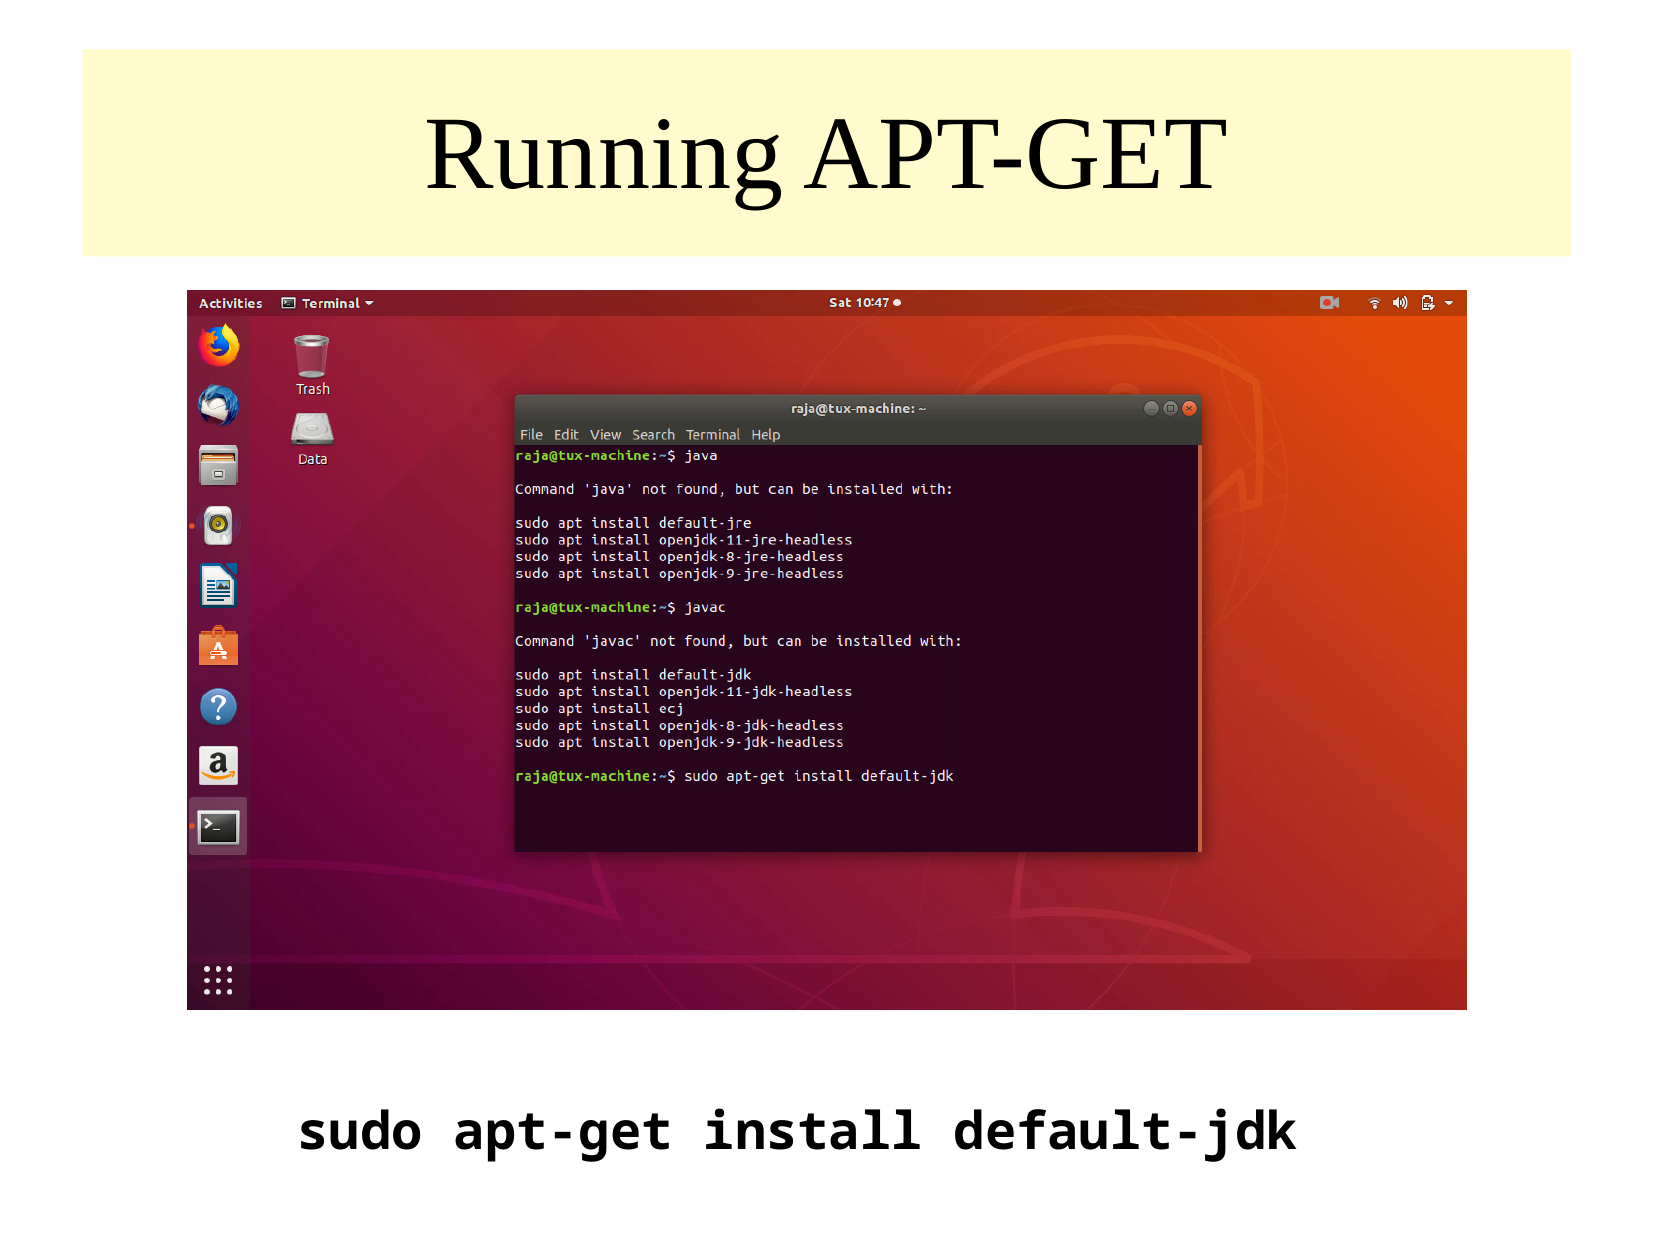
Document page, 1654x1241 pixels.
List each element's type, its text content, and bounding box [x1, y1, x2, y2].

title sudo apt-get install default-jdk [106, 1065, 1489, 1193]
title Running APT-GET [82, 49, 1571, 257]
picture [187, 290, 1467, 1010]
